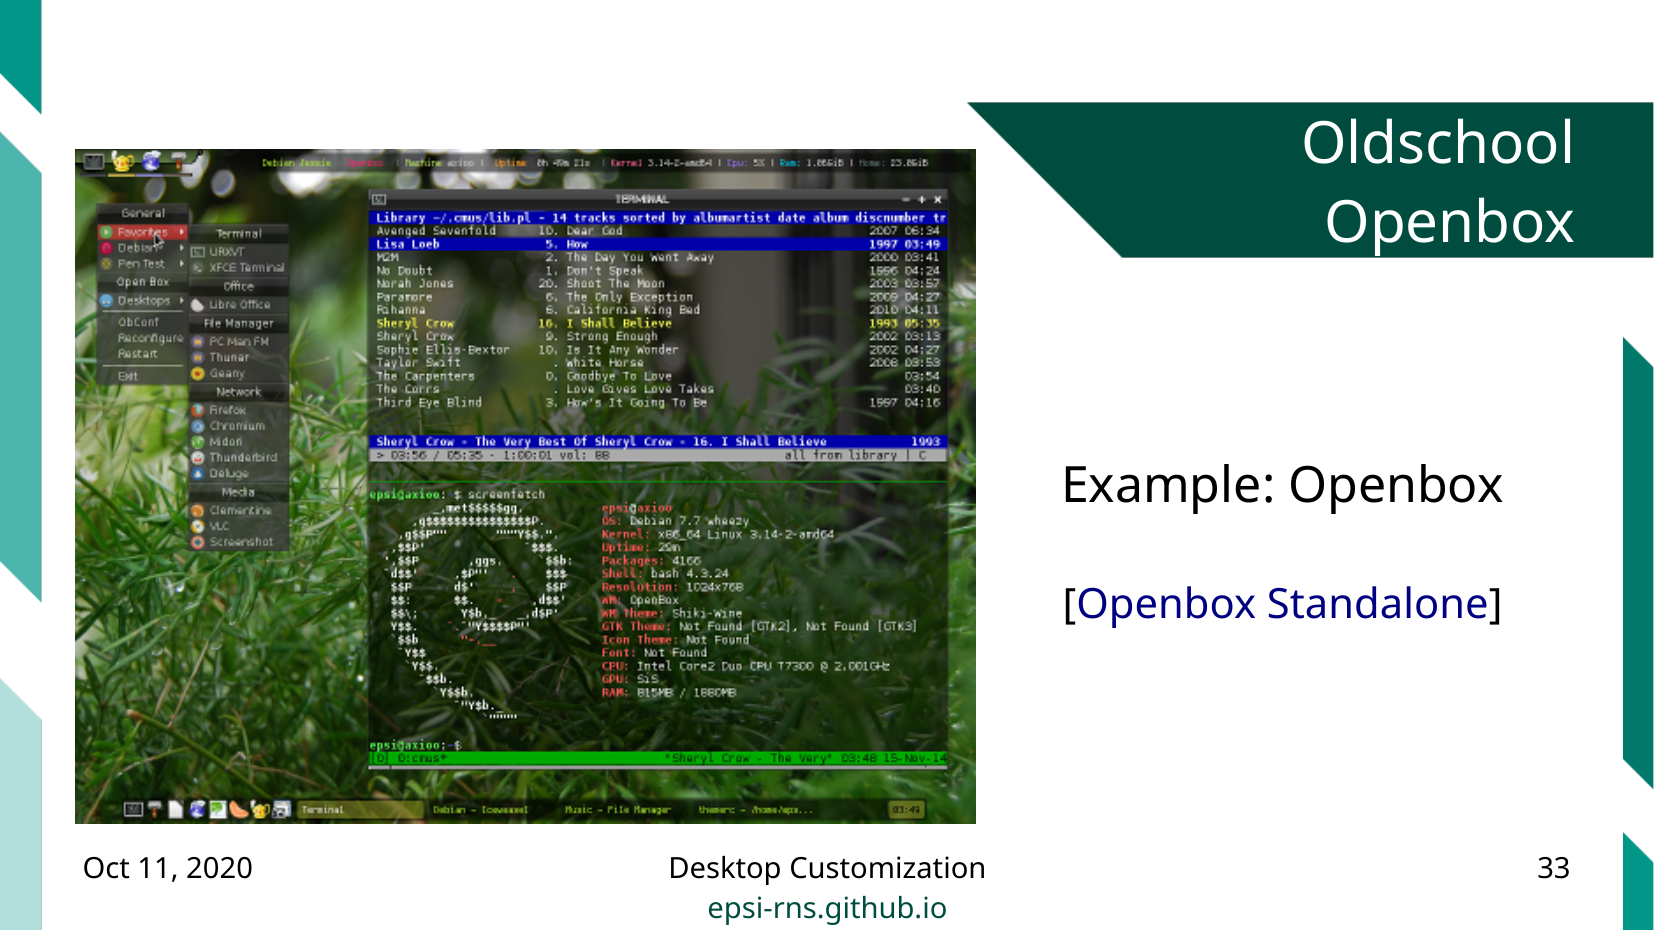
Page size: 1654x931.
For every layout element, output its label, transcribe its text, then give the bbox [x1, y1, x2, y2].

title Oldschool Openbox [1050, 105, 1576, 256]
subtitle Example: Openbox [Openbox Standalone] [976, 270, 1591, 811]
picture [0, 0, 1654, 930]
